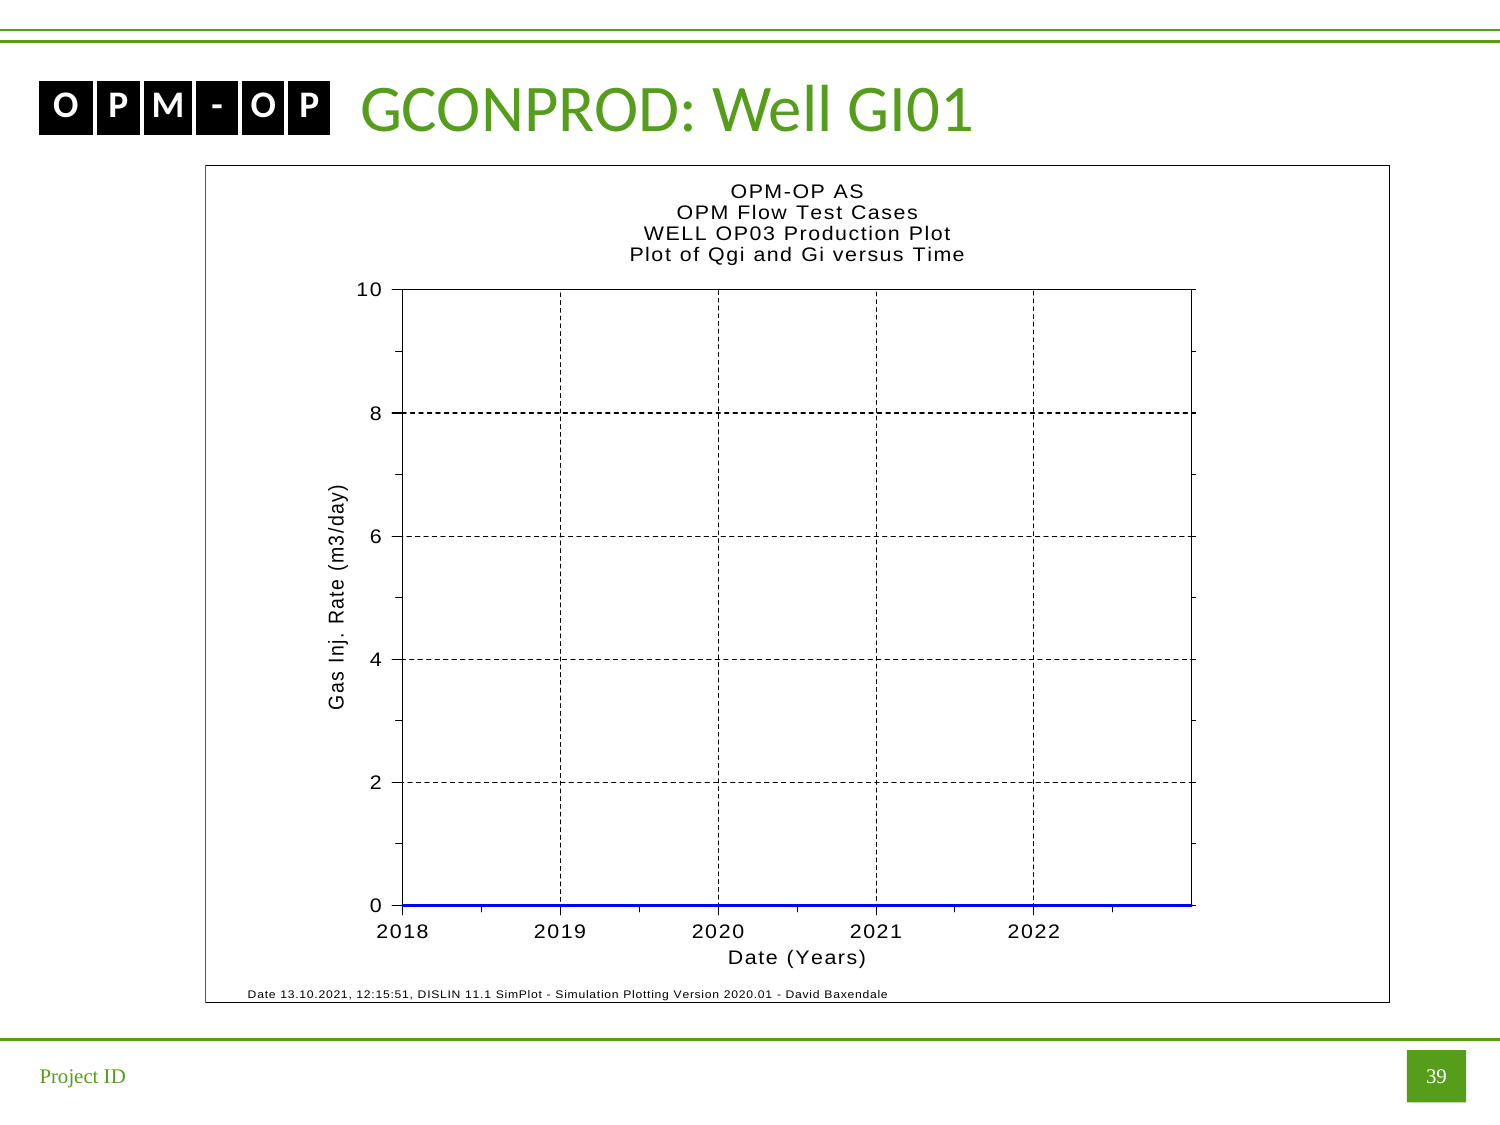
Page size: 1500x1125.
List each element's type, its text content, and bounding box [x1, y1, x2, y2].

title GCONPROD: Well GI01 [360, 77, 1425, 153]
picture [205, 165, 1391, 1004]
